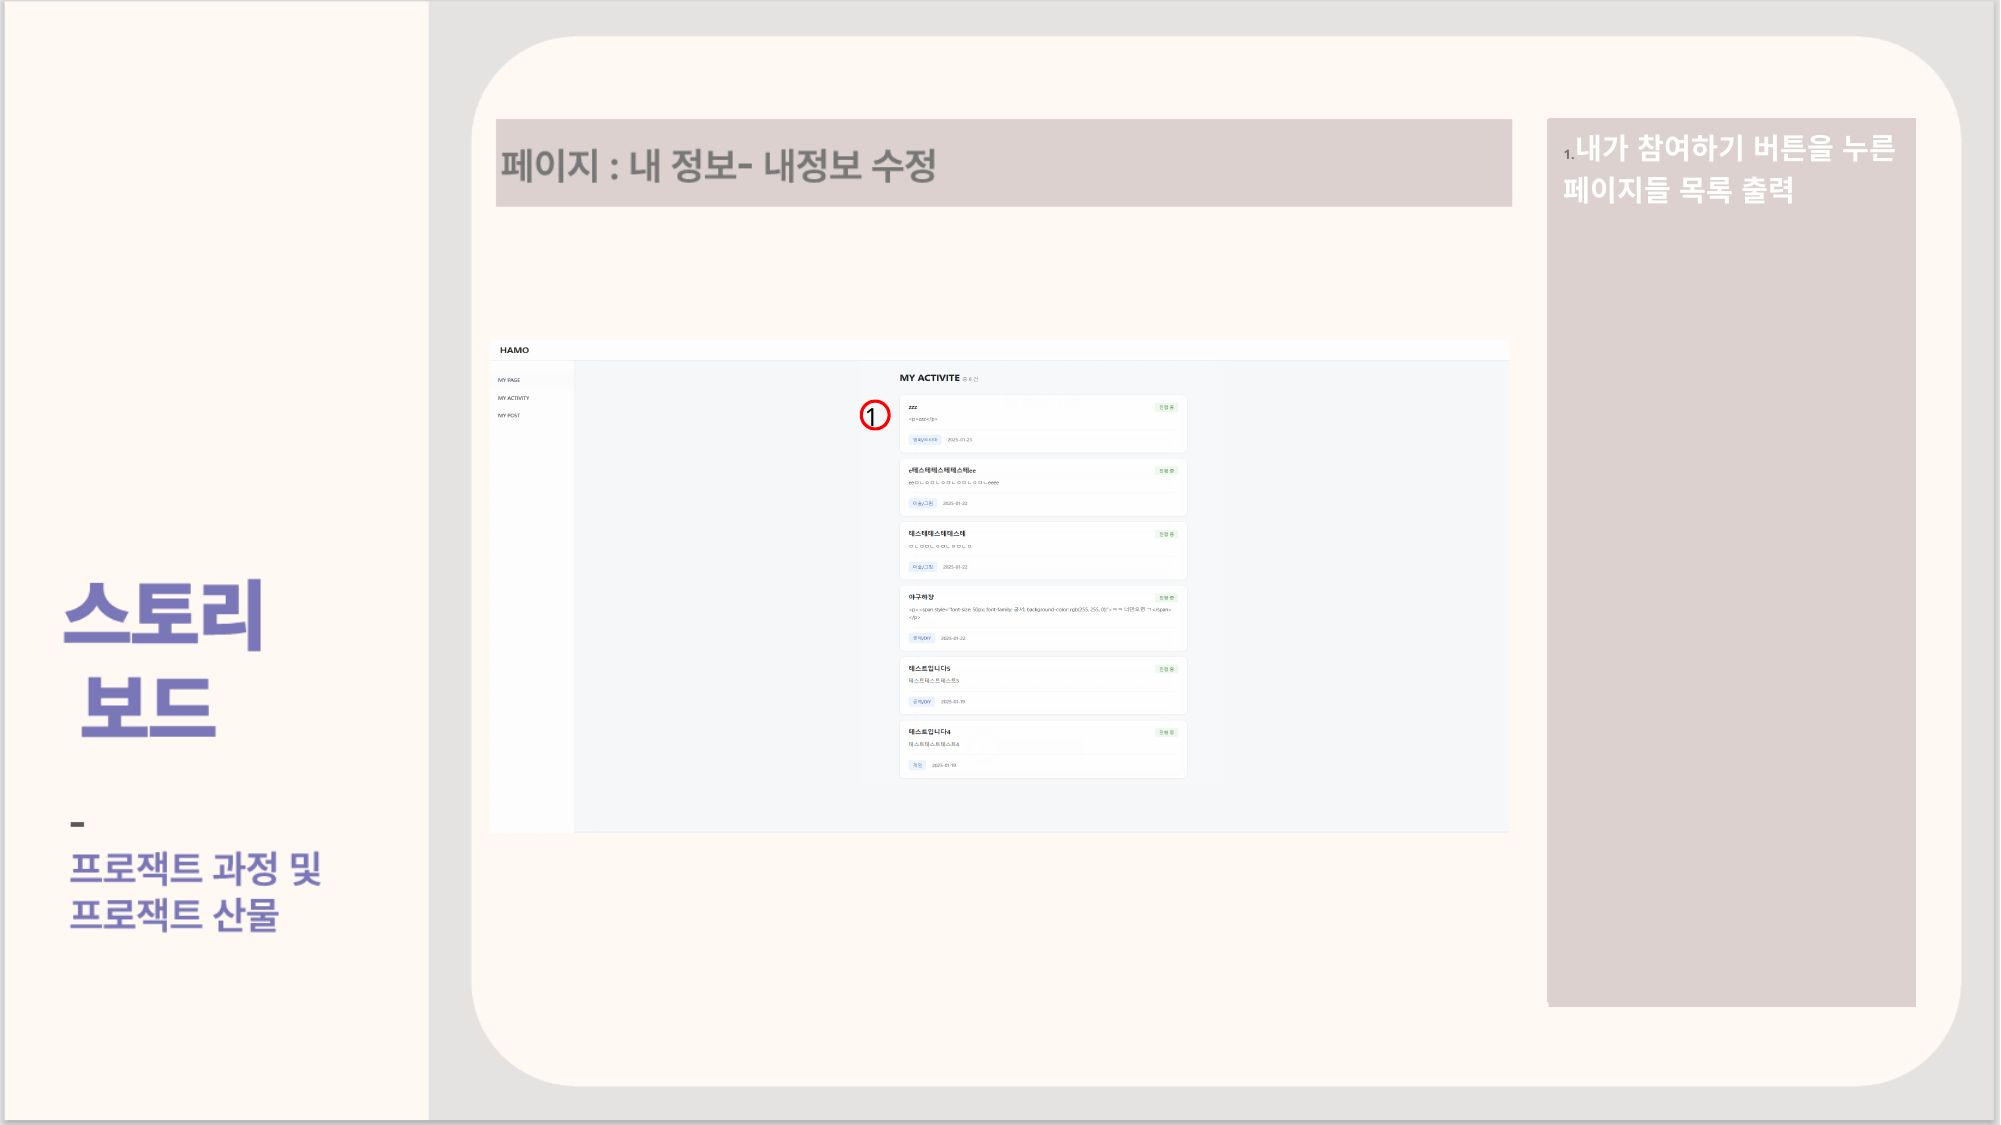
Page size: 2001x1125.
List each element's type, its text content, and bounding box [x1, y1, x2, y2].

picture [0, 0, 2000, 1125]
text_box 1 [858, 392, 880, 442]
text_box 내가 참여하기 버튼을 누른 페이지들 목록 출력 [1548, 118, 1916, 1007]
